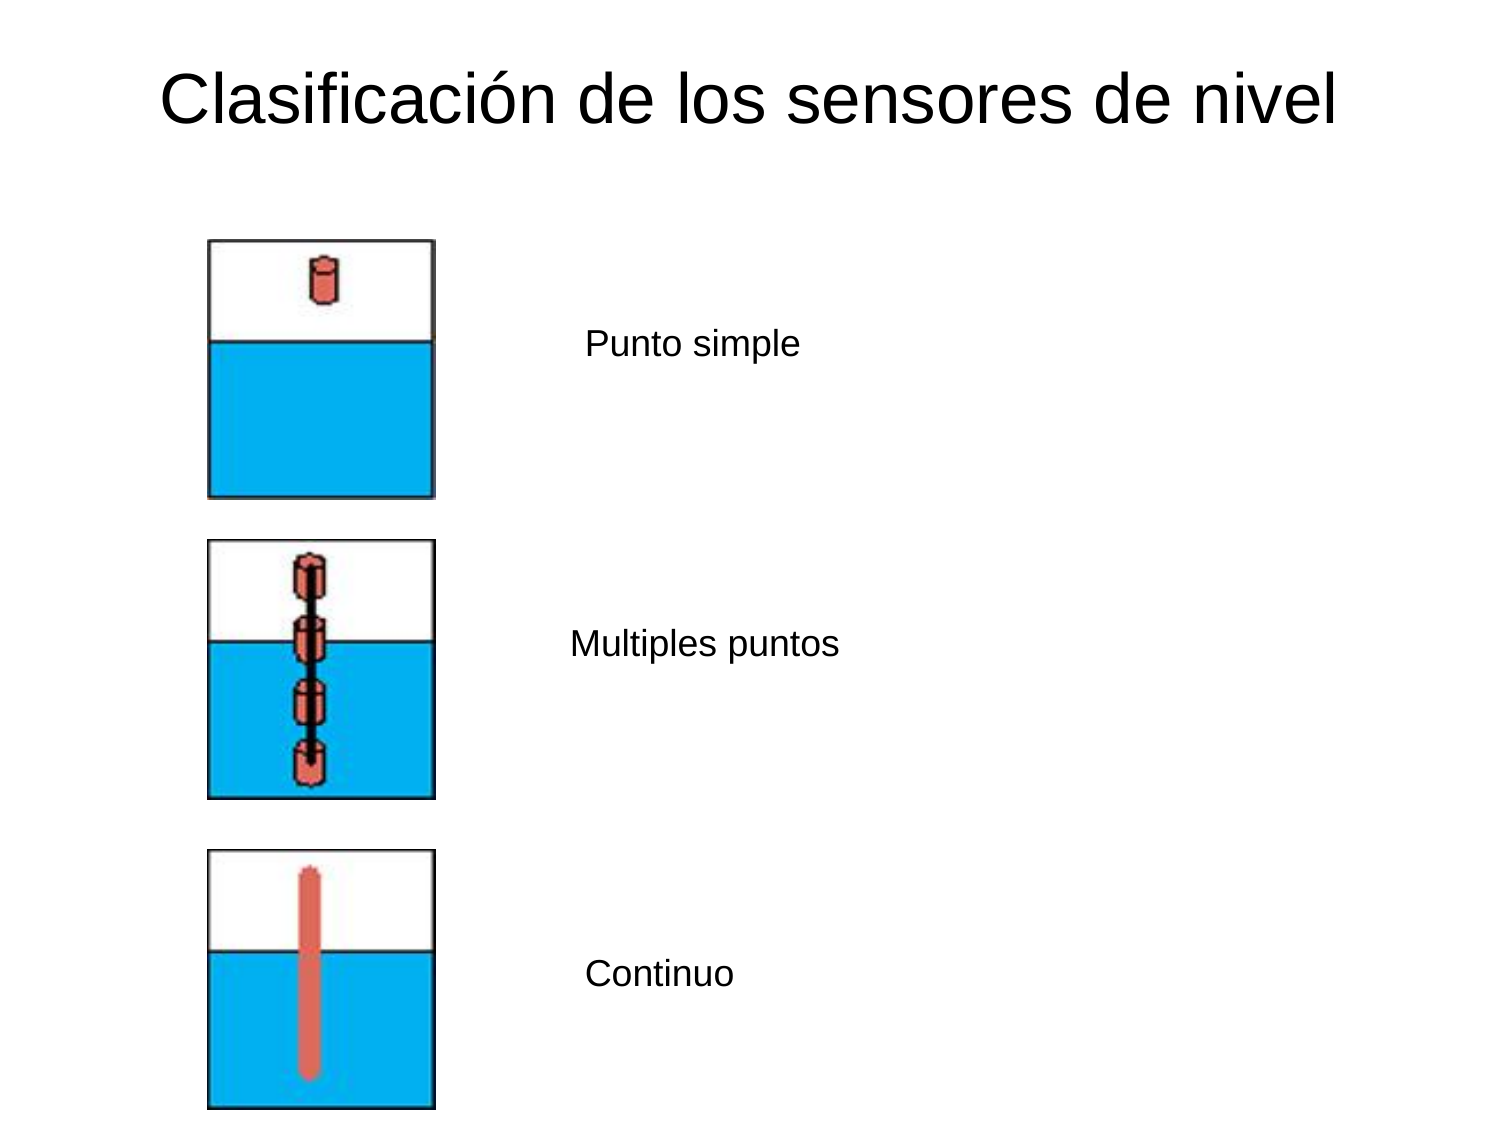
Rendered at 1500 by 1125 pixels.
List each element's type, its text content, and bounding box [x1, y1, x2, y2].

text_box Continuo [570, 945, 750, 1002]
title Clasificación de los sensores de nivel [75, 44, 1425, 233]
picture [207, 239, 436, 500]
picture [207, 849, 436, 1111]
text_box Punto simple [570, 314, 1141, 372]
text_box Multiples puntos [555, 615, 855, 672]
picture [207, 539, 436, 800]
